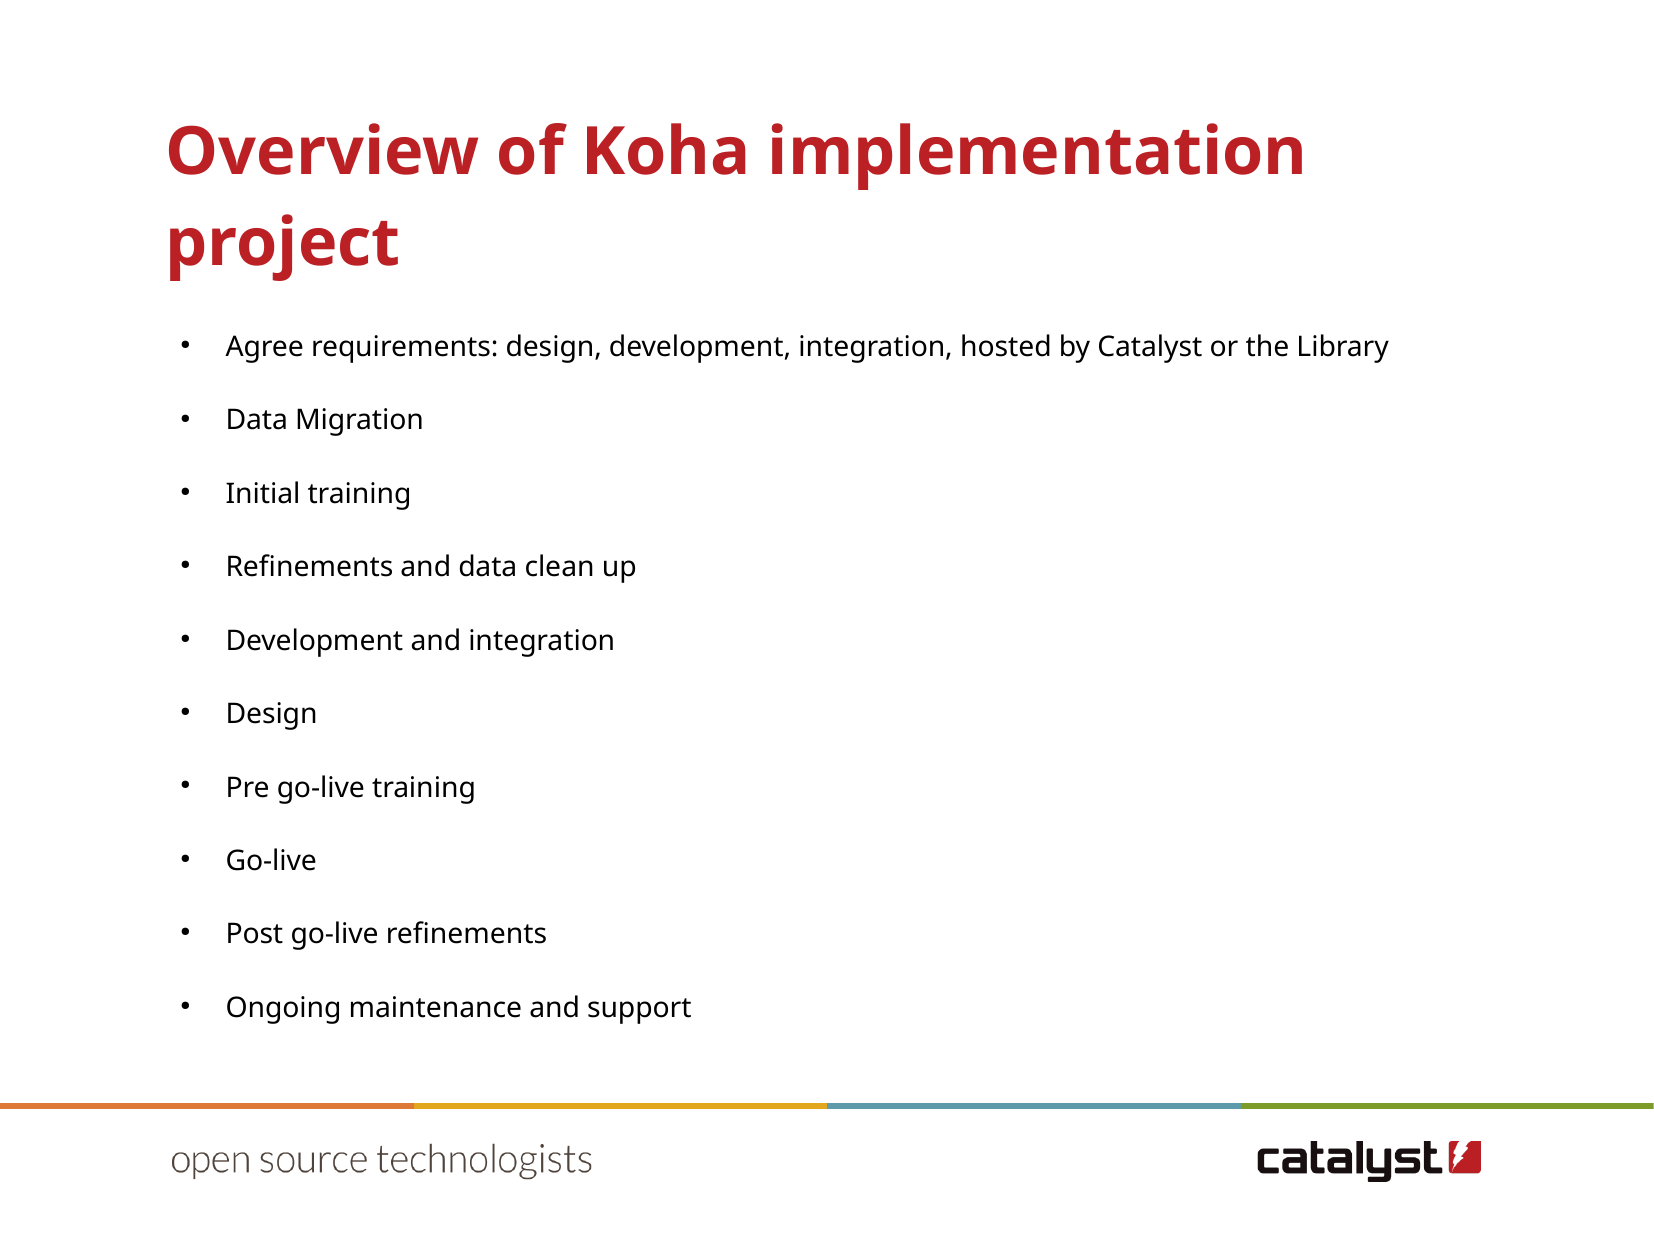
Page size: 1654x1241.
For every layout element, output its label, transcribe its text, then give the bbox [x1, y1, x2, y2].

picture [0, 1103, 1654, 1182]
list Agree requirements: design, development, integration, hosted by Catalyst or the Library Data Migration Initial training Refinements and data clean up Development and integration Design Pre go-live training Go-live Post go-live refinements Ongoing maintenance and support [165, 307, 1489, 1027]
title Overview of Koha implementation project [165, 90, 1489, 298]
